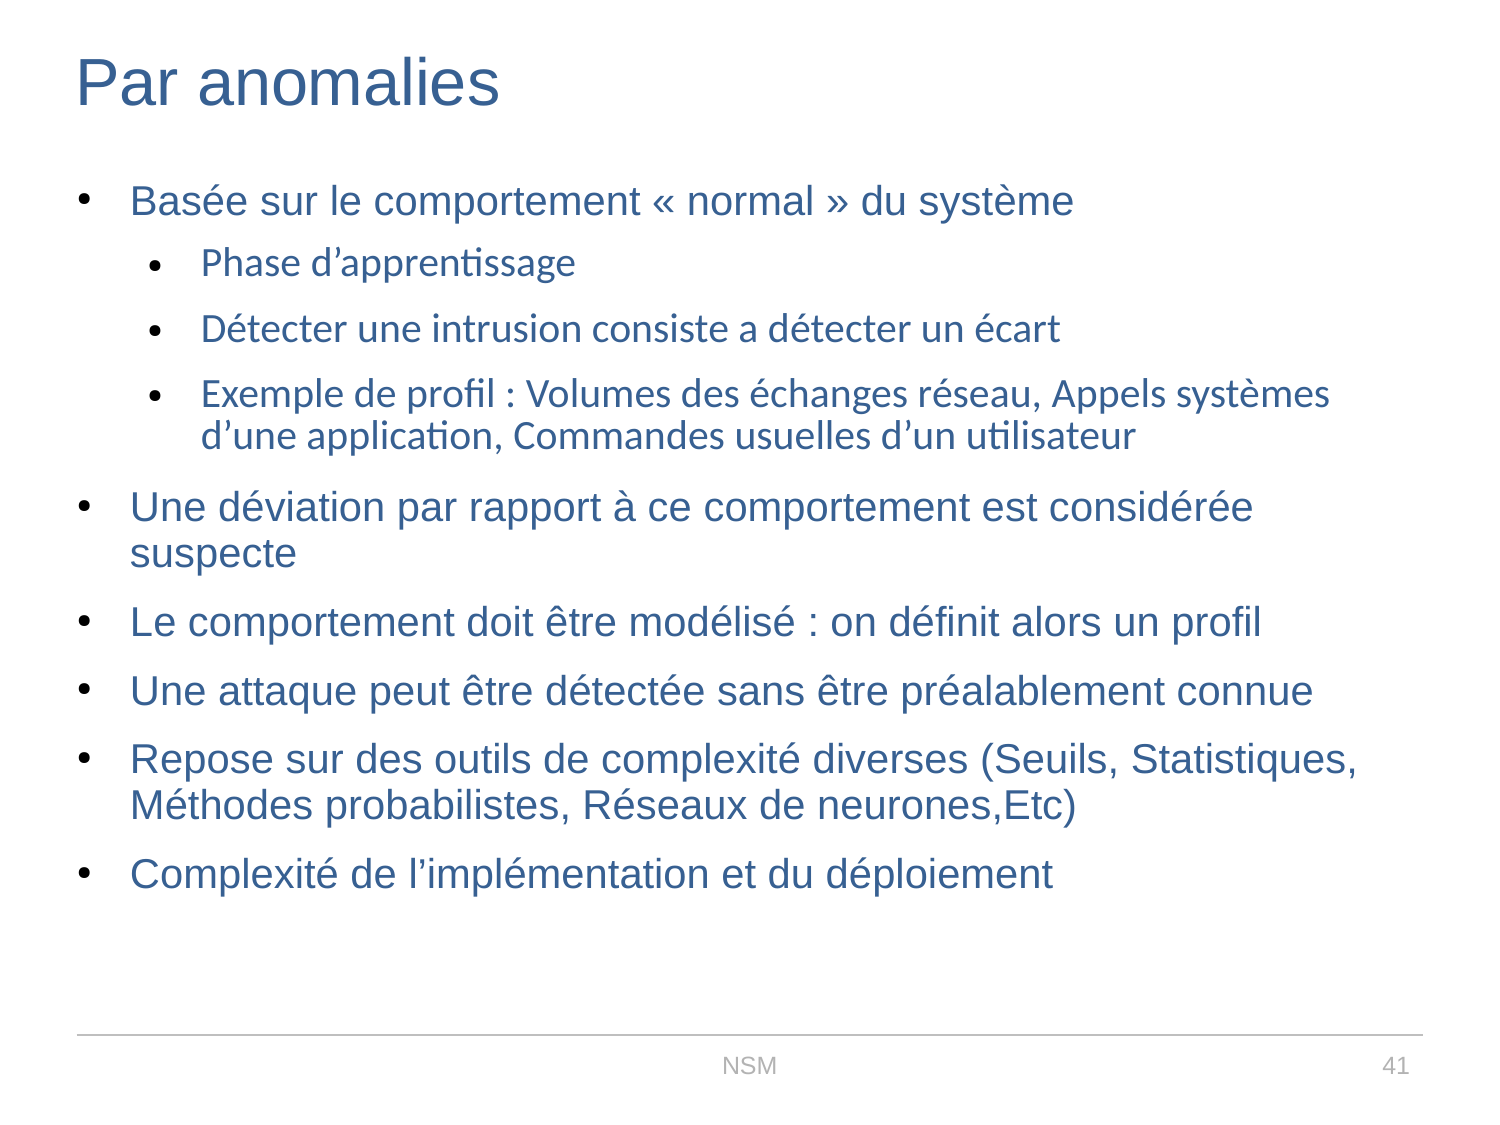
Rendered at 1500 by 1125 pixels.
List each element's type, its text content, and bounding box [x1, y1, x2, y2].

list Basée sur le comportement « normal » du système Phase d’apprentissage Détecter une intrusion consiste a détecter un écart Exemple de profil : Volumes des échanges réseau, Appels systèmes d’une application, Commandes usuelles d’un utilisateur Une déviation par rapport à ce comportement est considérée suspecte Le comportement doit être modélisé : on définit alors un profil Une attaque peut être détectée sans être préalablement connue Repose sur des outils de complexité diverses (Seuils, Statistiques, Méthodes probabilistes, Réseaux de neurones,Etc) Complexité de l’implémentation et du déploiement [59, 177, 1409, 961]
title Par anomalies [75, 45, 1425, 233]
